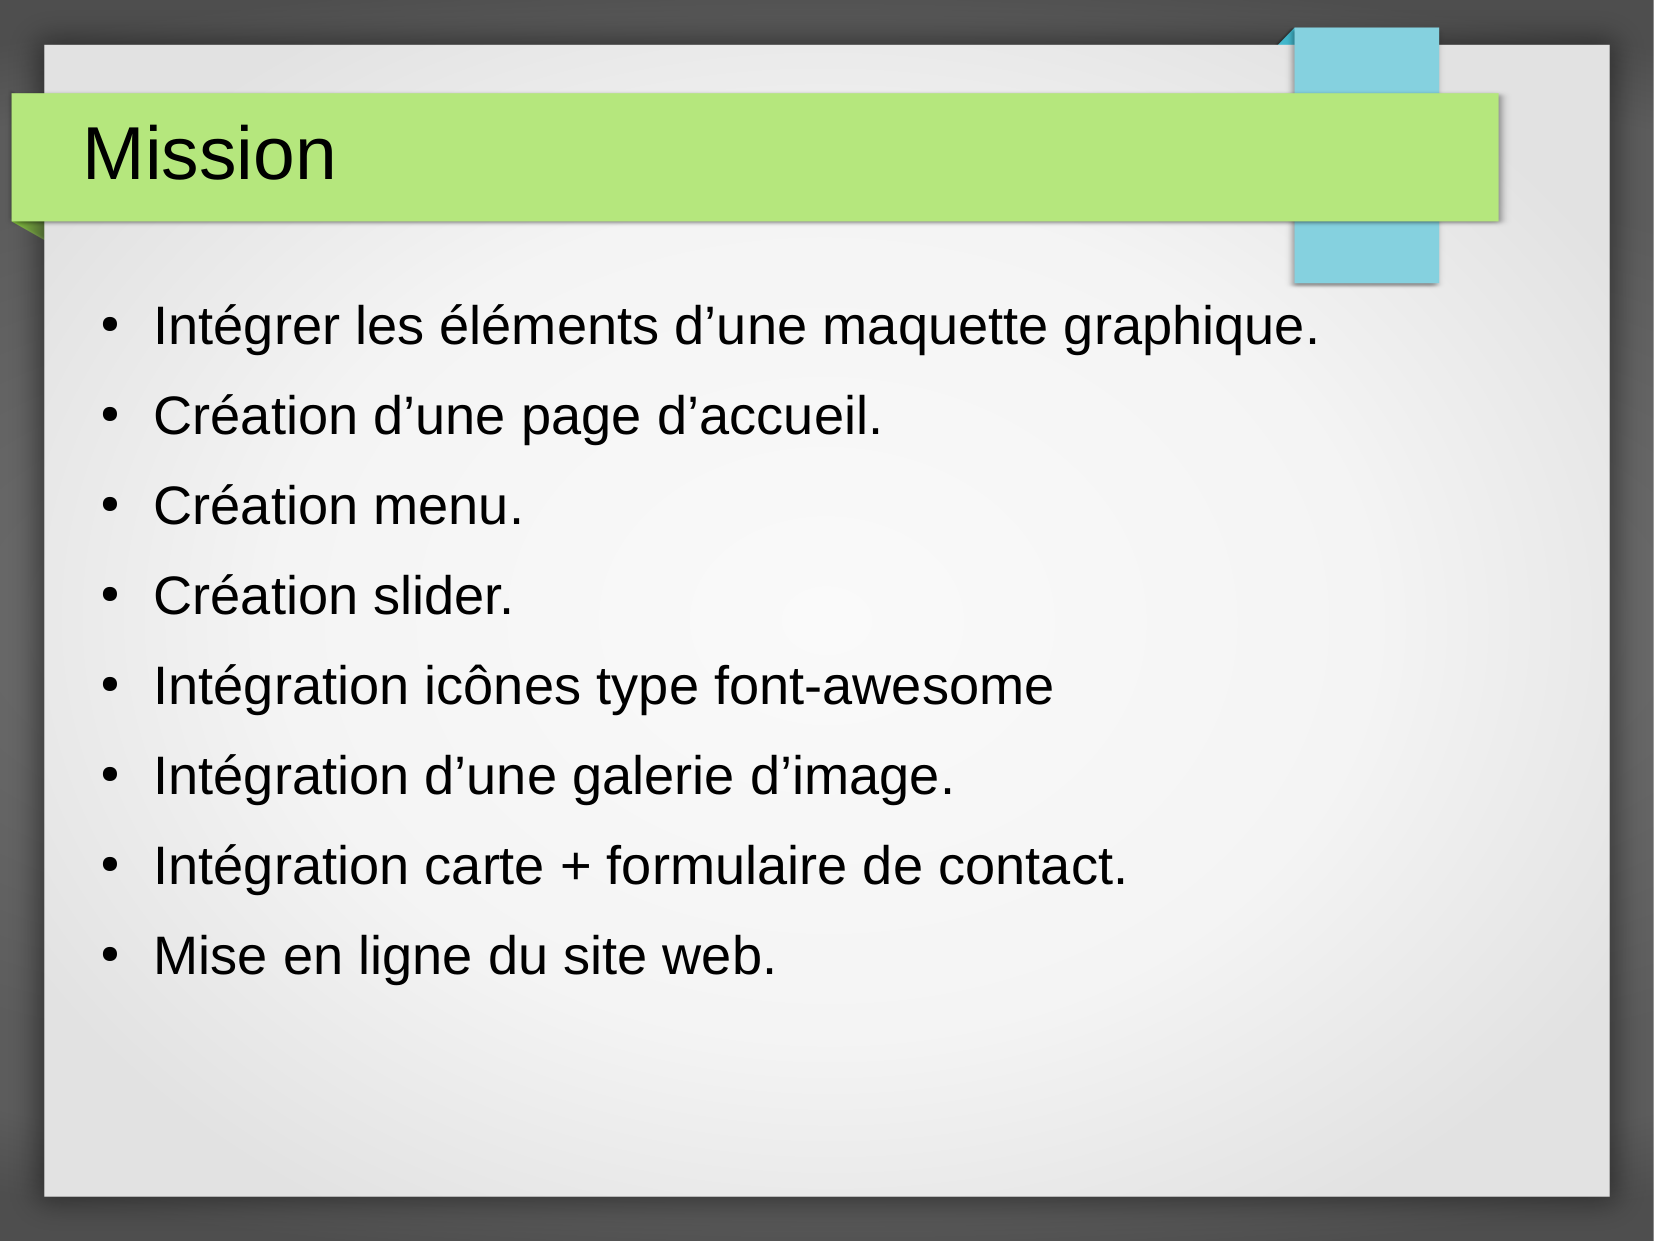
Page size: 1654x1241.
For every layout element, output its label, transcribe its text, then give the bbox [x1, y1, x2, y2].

list Intégrer les éléments d’une maquette graphique. Création d’une page d’accueil. Création menu. Création slider. Intégration icônes type font-awesome Intégration d’une galerie d’image. Intégration carte + formulaire de contact. Mise en ligne du site web. [82, 295, 1571, 1015]
picture [0, 0, 1654, 1241]
title Mission [82, 94, 1264, 213]
